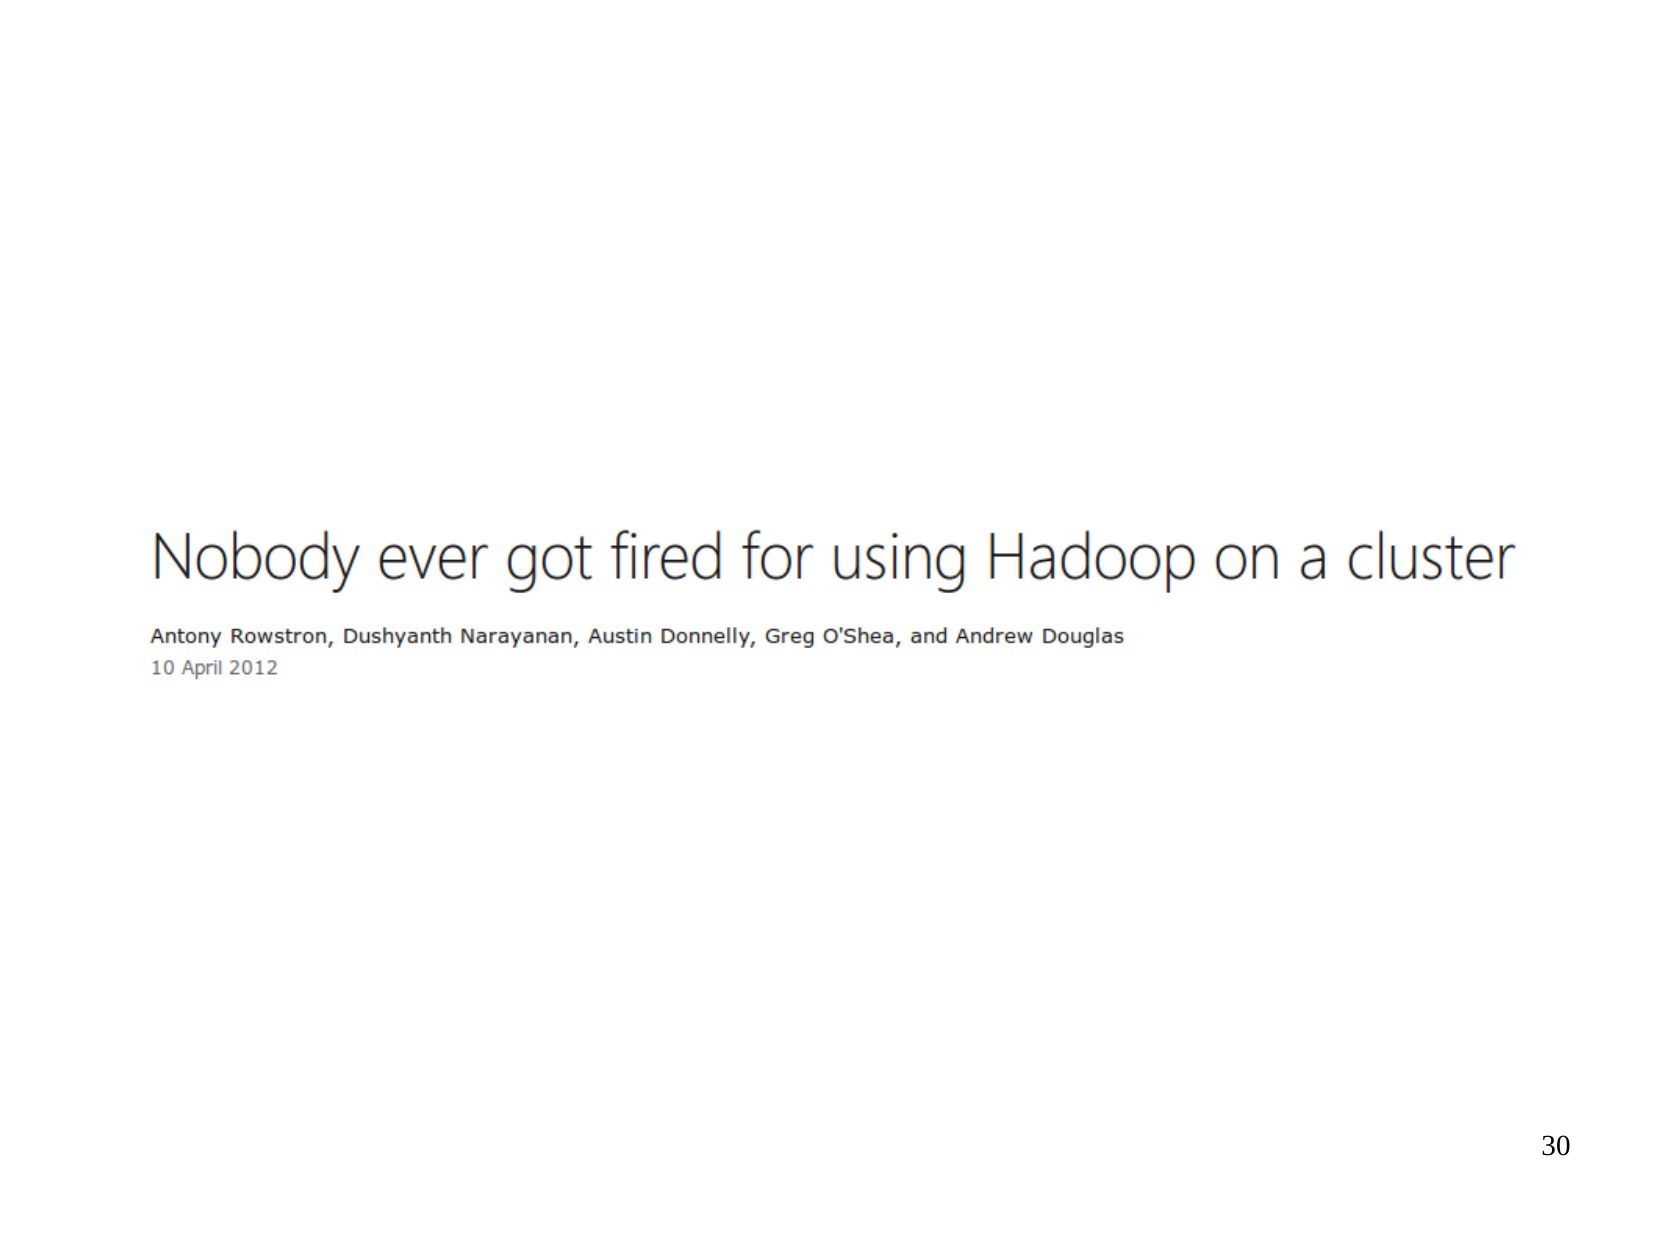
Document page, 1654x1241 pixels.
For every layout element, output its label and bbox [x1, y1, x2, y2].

picture [110, 505, 1575, 714]
